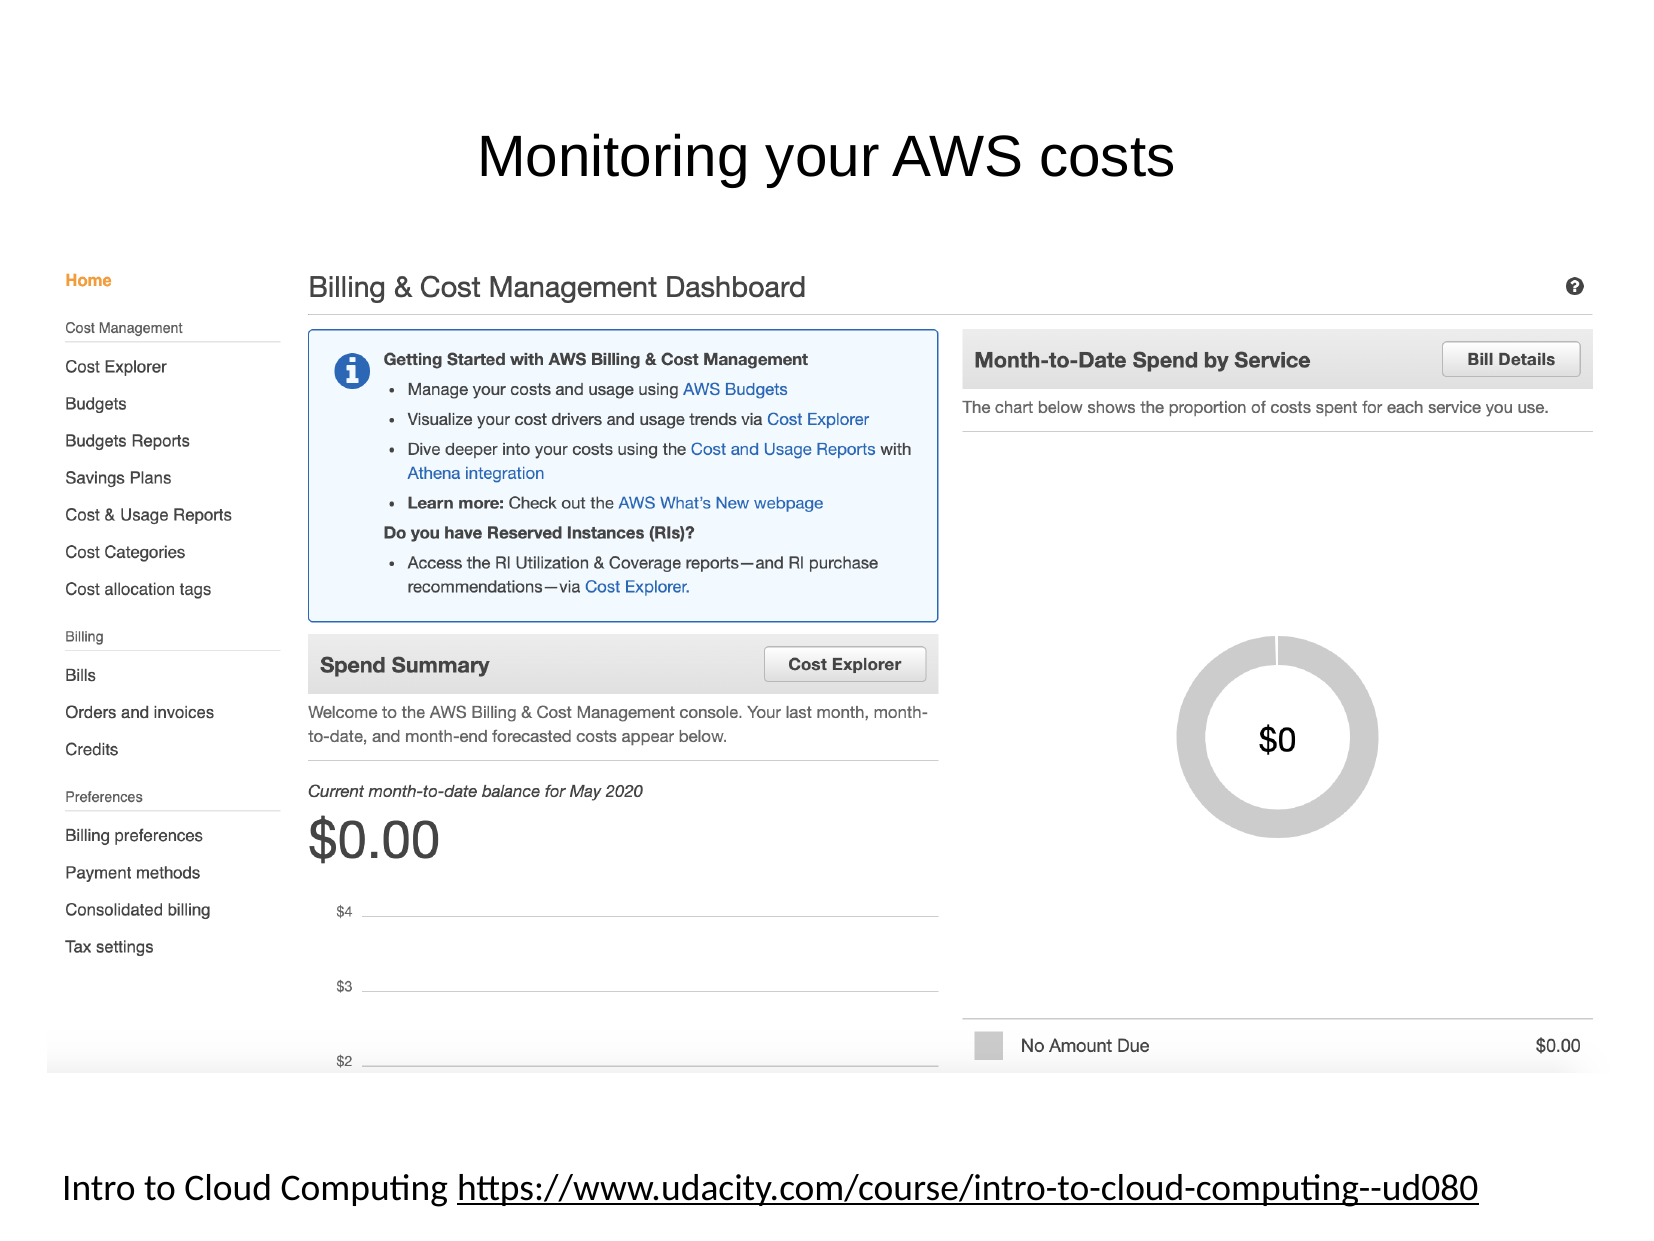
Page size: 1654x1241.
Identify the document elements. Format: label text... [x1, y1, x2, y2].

picture [47, 256, 1620, 1073]
text_box Intro to Cloud Computing https://www.udacity.com/course/intro-to-cloud-computing--ud080 [47, 1164, 1620, 1241]
title Monitoring your AWS costs [82, 49, 1571, 256]
